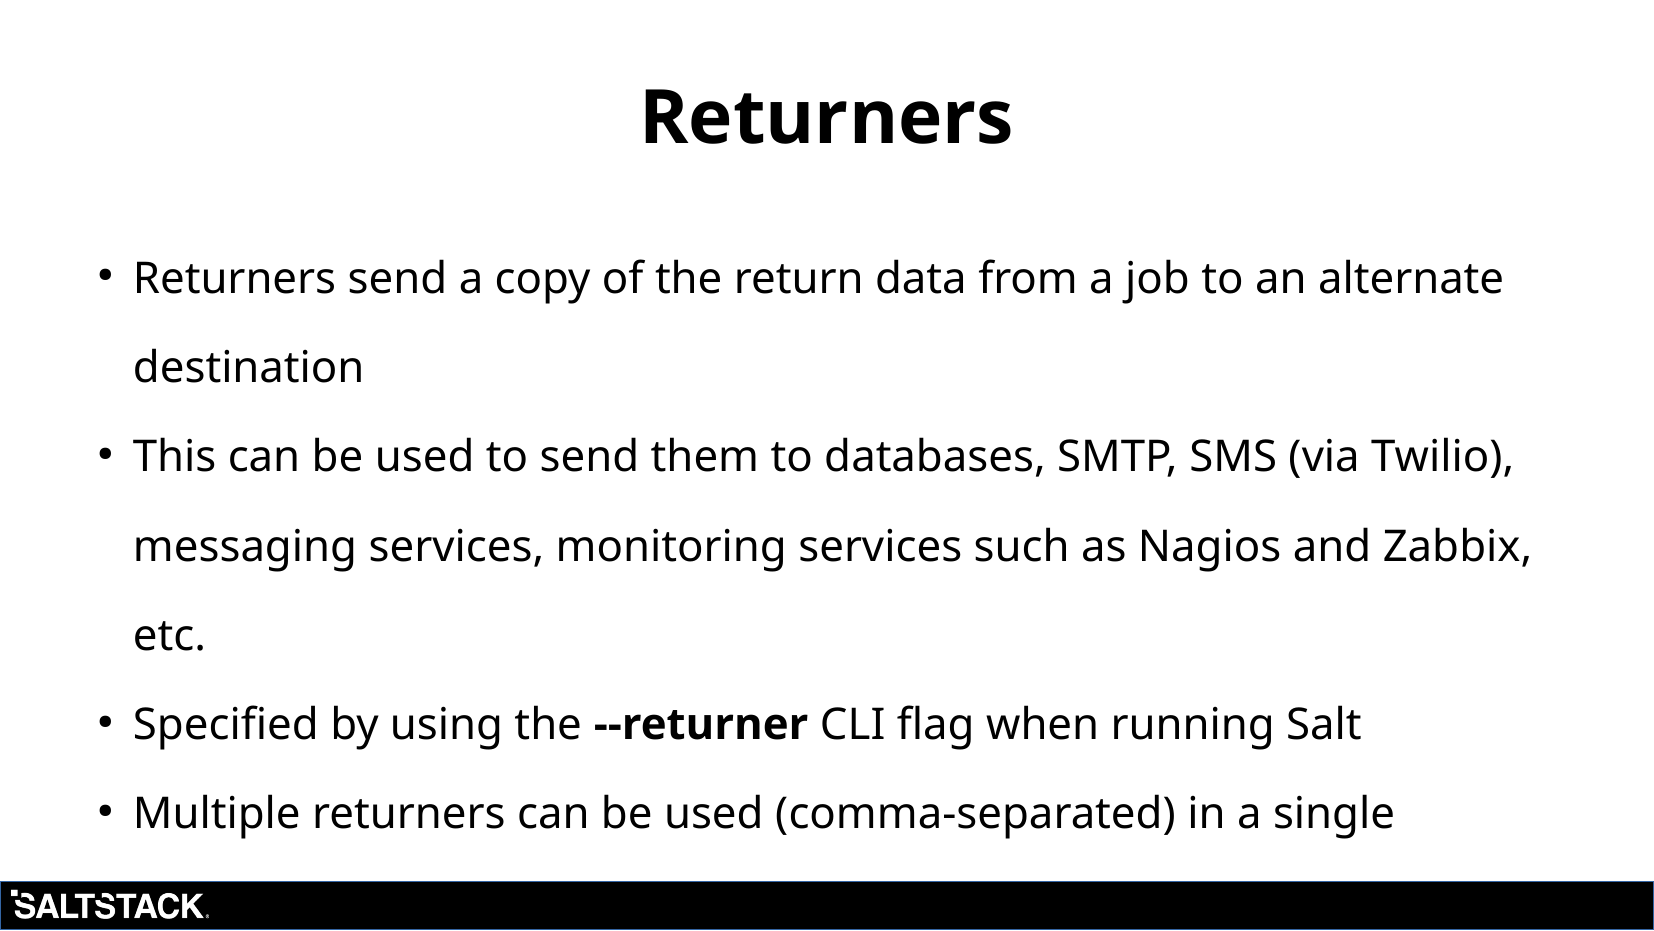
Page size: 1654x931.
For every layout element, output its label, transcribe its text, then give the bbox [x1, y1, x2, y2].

picture [11, 873, 209, 931]
text_box [0, 881, 11, 930]
text_box [209, 881, 1654, 930]
text_box Returners send a copy of the return data from a job to an alternate destination This can be used to send them to databases, SMTP, SMS (via Twilio), messaging services, monitoring services such as Nagios and Zabbix, etc. Specified by using the --returner CLI flag when running Salt Multiple returners can be used (comma-separated) in a single command [82, 209, 1571, 826]
title Returners [82, 37, 1571, 193]
